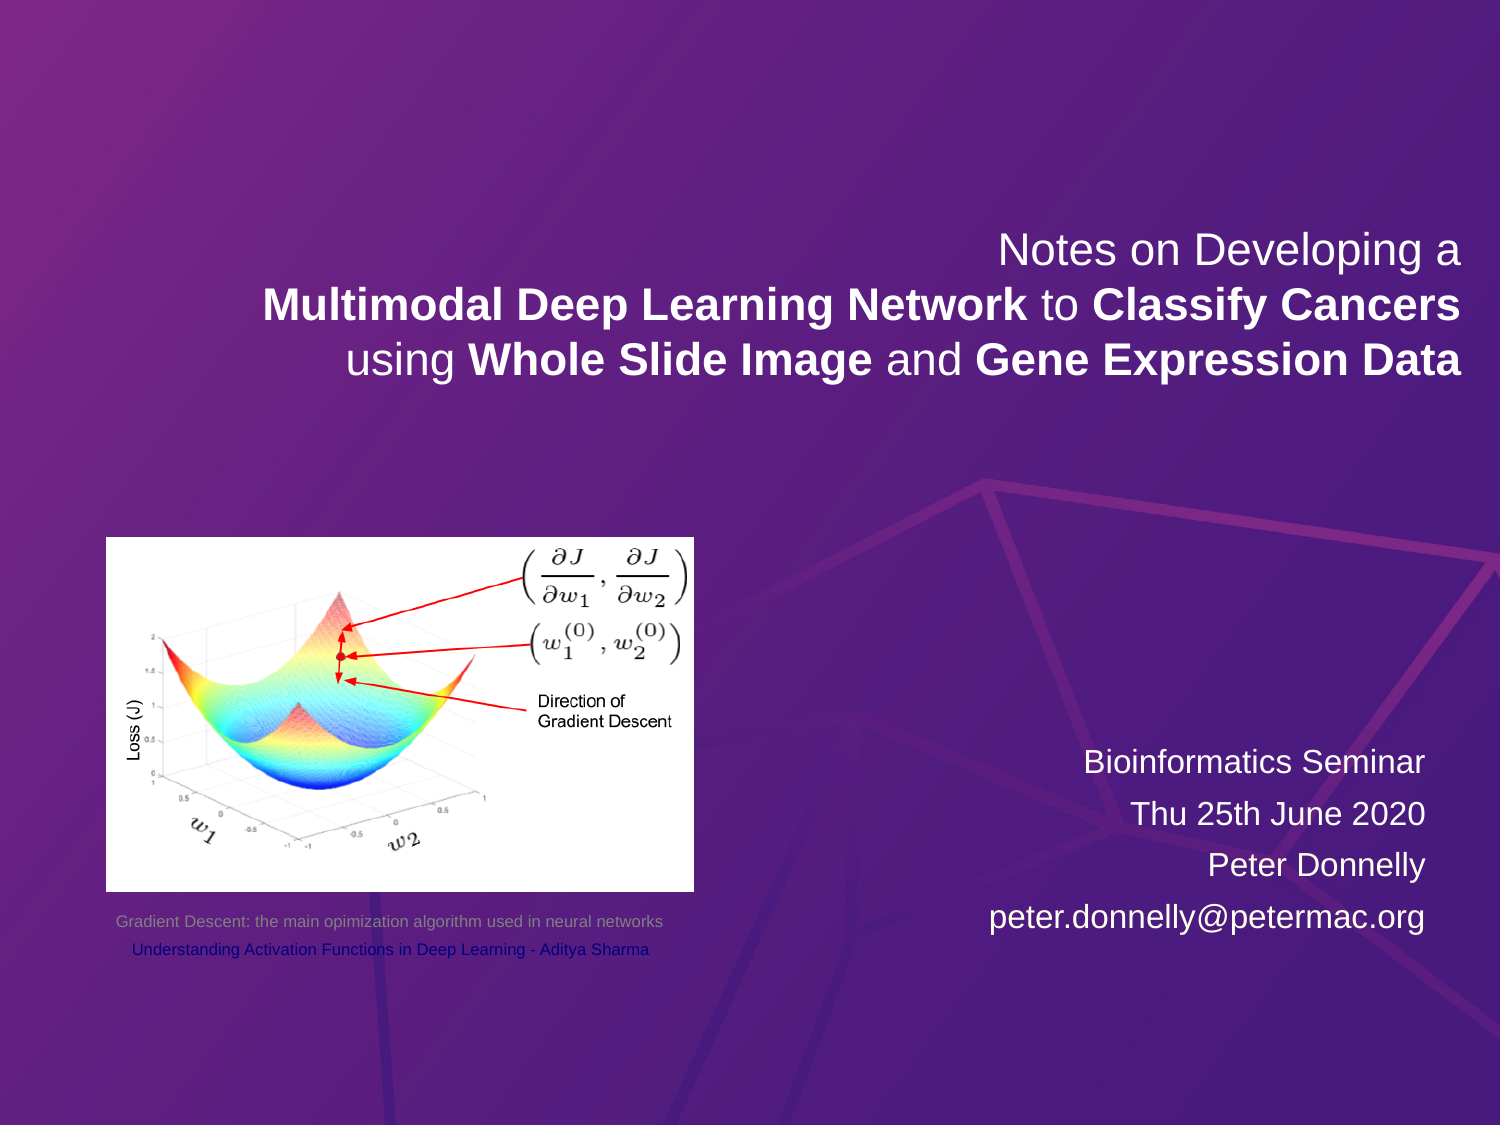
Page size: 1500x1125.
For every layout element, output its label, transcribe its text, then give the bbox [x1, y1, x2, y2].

text_box Understanding Activation Functions in Deep Learning - Aditya Sharma [112, 933, 674, 973]
picture [0, 0, 1500, 1125]
title Notes on Developing a Multimodal Deep Learning Network to Classify Cancers using Whole Slide Image and Gene Expression Data [35, 212, 1477, 426]
text_box Gradient Descent: the main opimization algorithm used in neural networks [71, 903, 709, 943]
text_box Bioinformatics Seminar Thu 25th June 2020 Peter Donnelly peter.donnelly@petermac.org [814, 744, 1441, 986]
